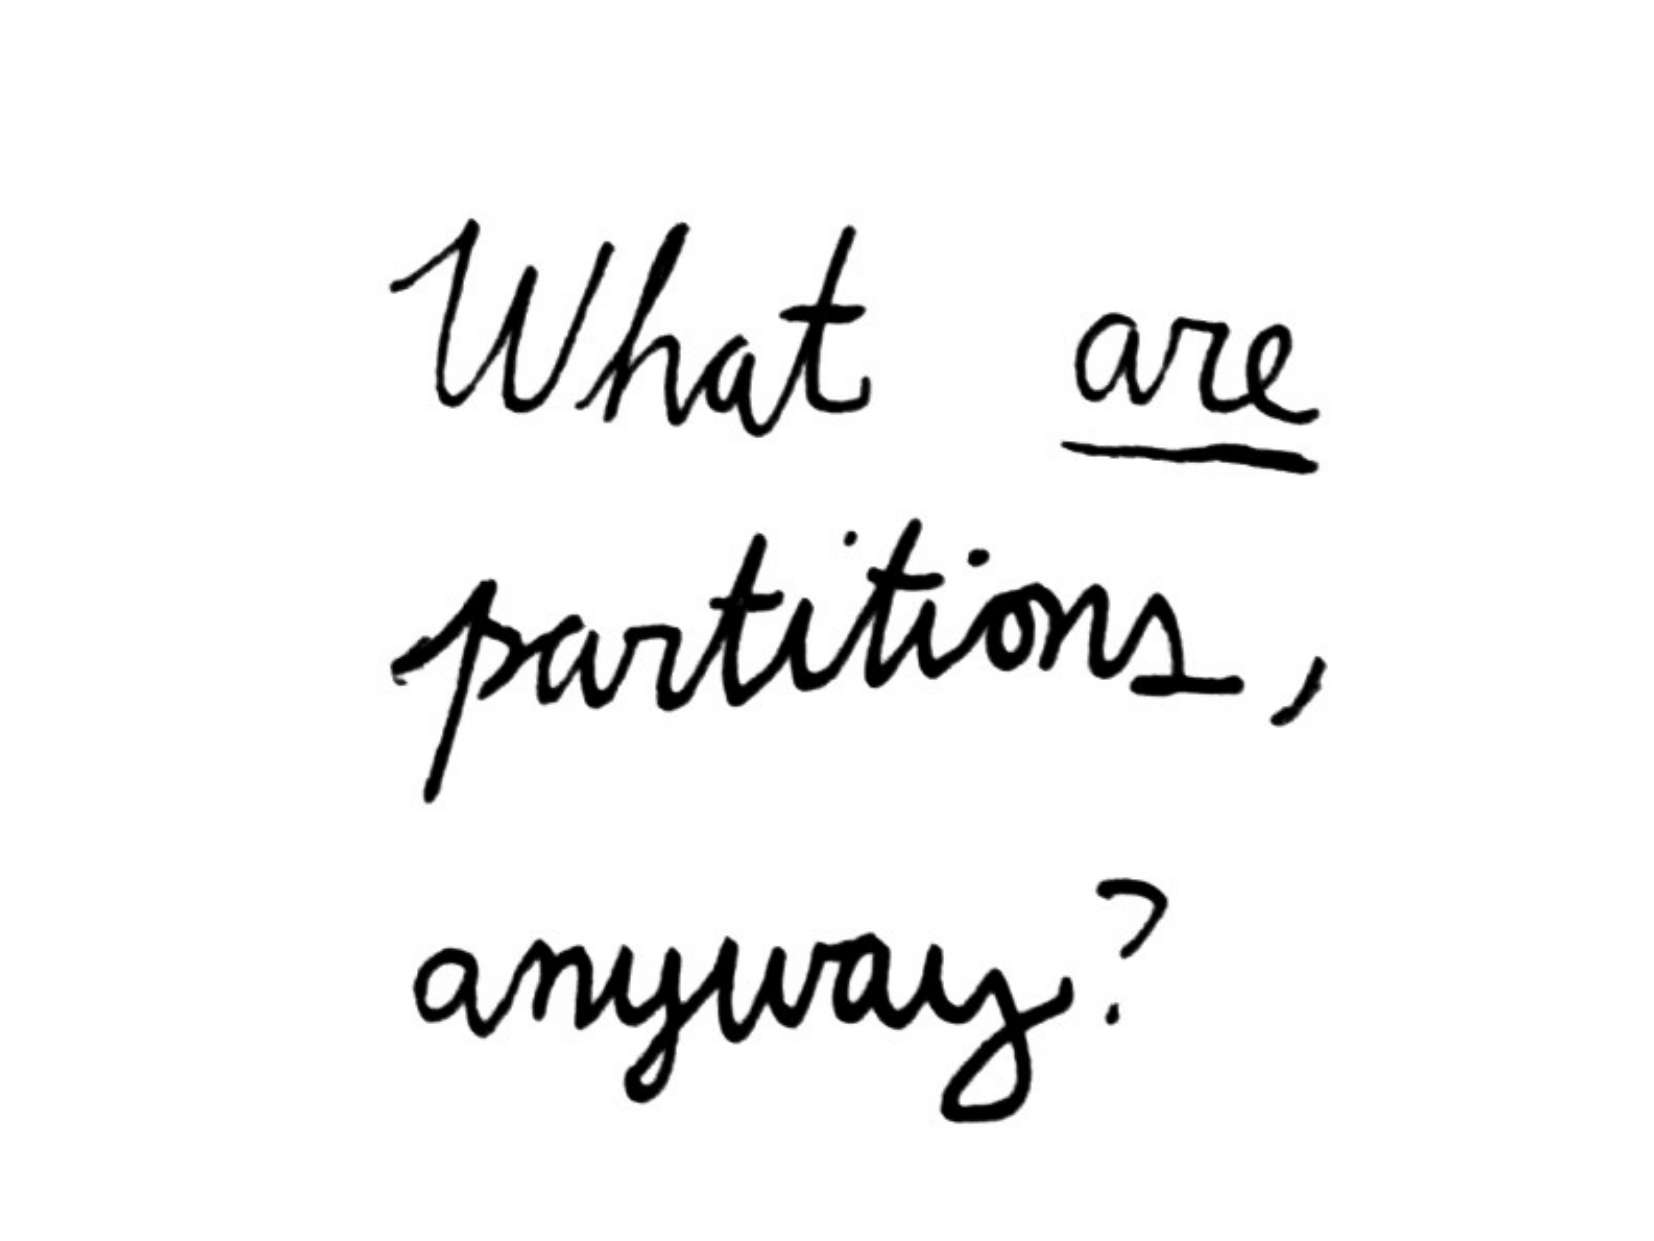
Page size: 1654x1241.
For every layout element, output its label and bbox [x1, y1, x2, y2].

picture [295, 144, 1426, 1171]
